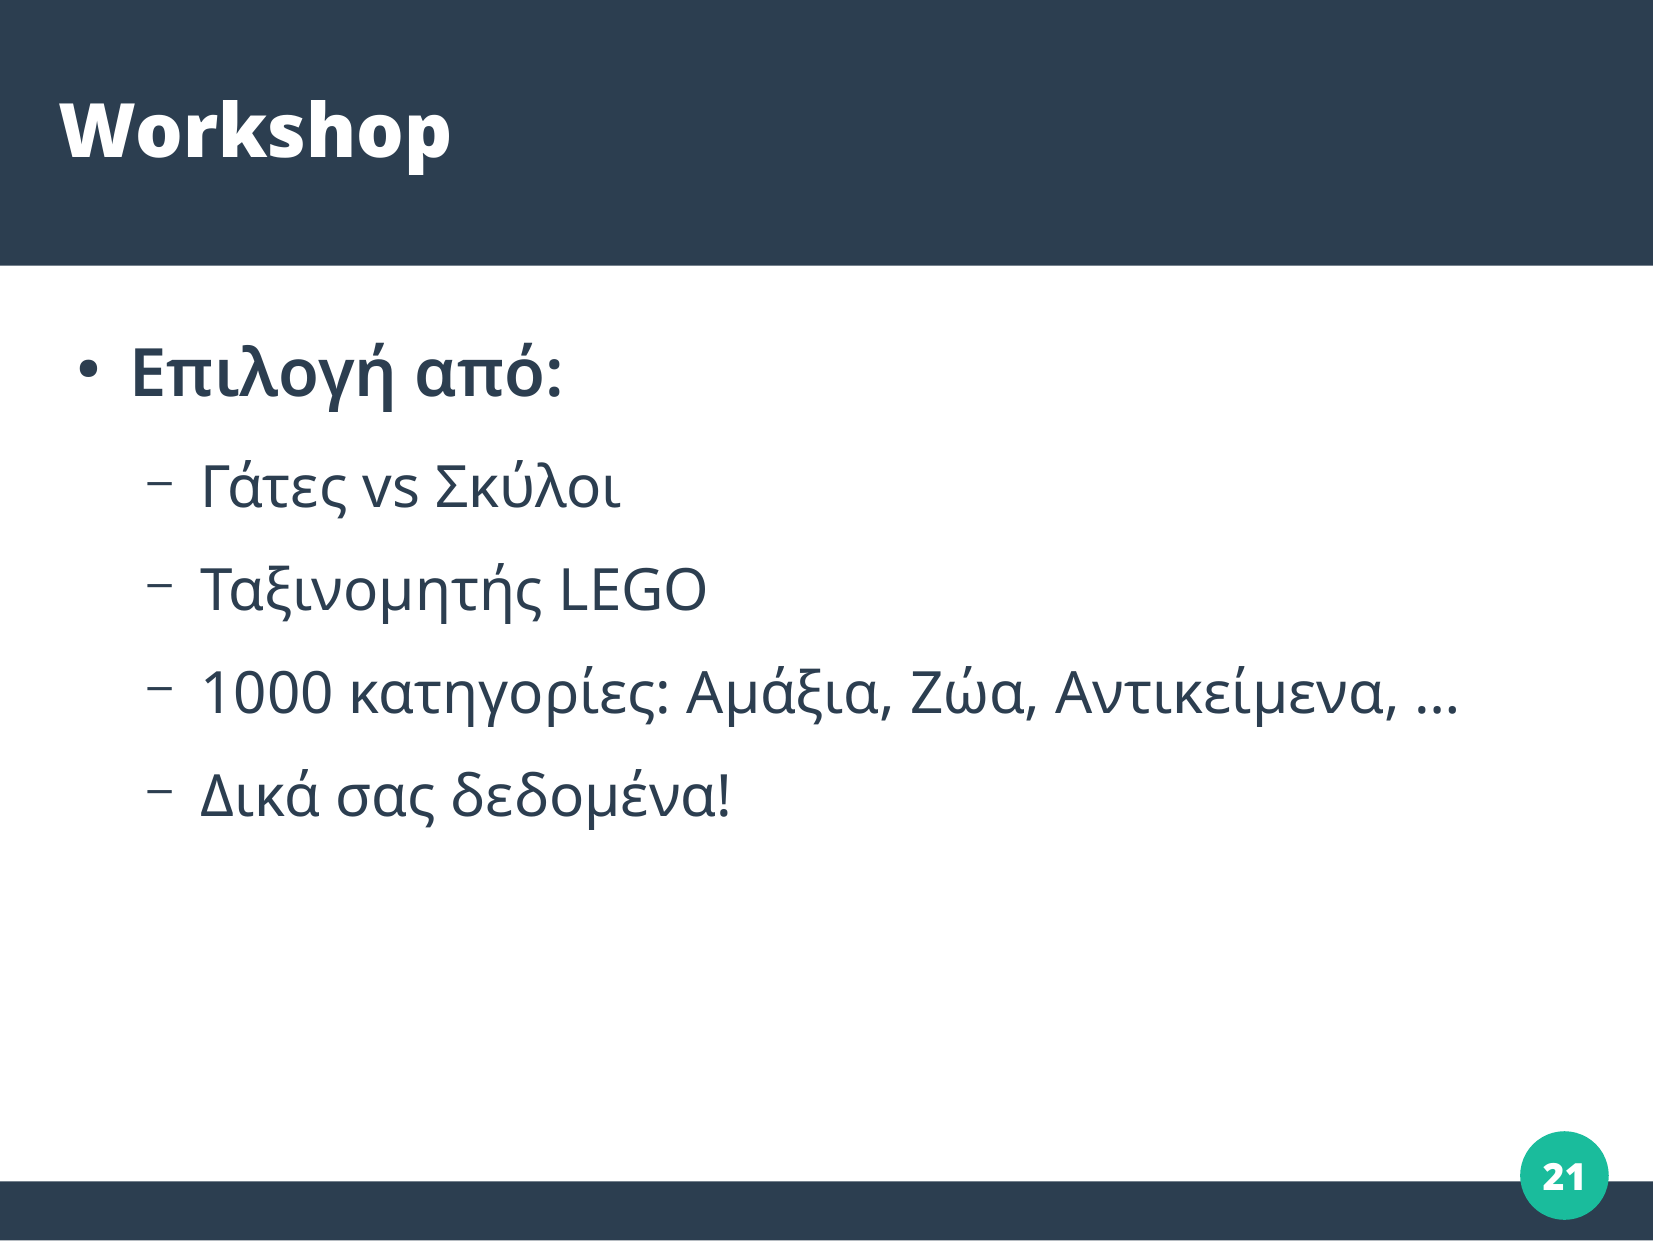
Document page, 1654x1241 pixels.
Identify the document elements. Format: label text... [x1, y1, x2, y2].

title Workshop [58, 49, 1594, 207]
list Επιλογή από: Γάτες vs Σκύλοι Ταξινομητής LEGO 1000 κατηγορίες: Αμάξια, Ζώα, Αντικείμενα, … Δικά σας δεδομένα! [58, 324, 1594, 1152]
